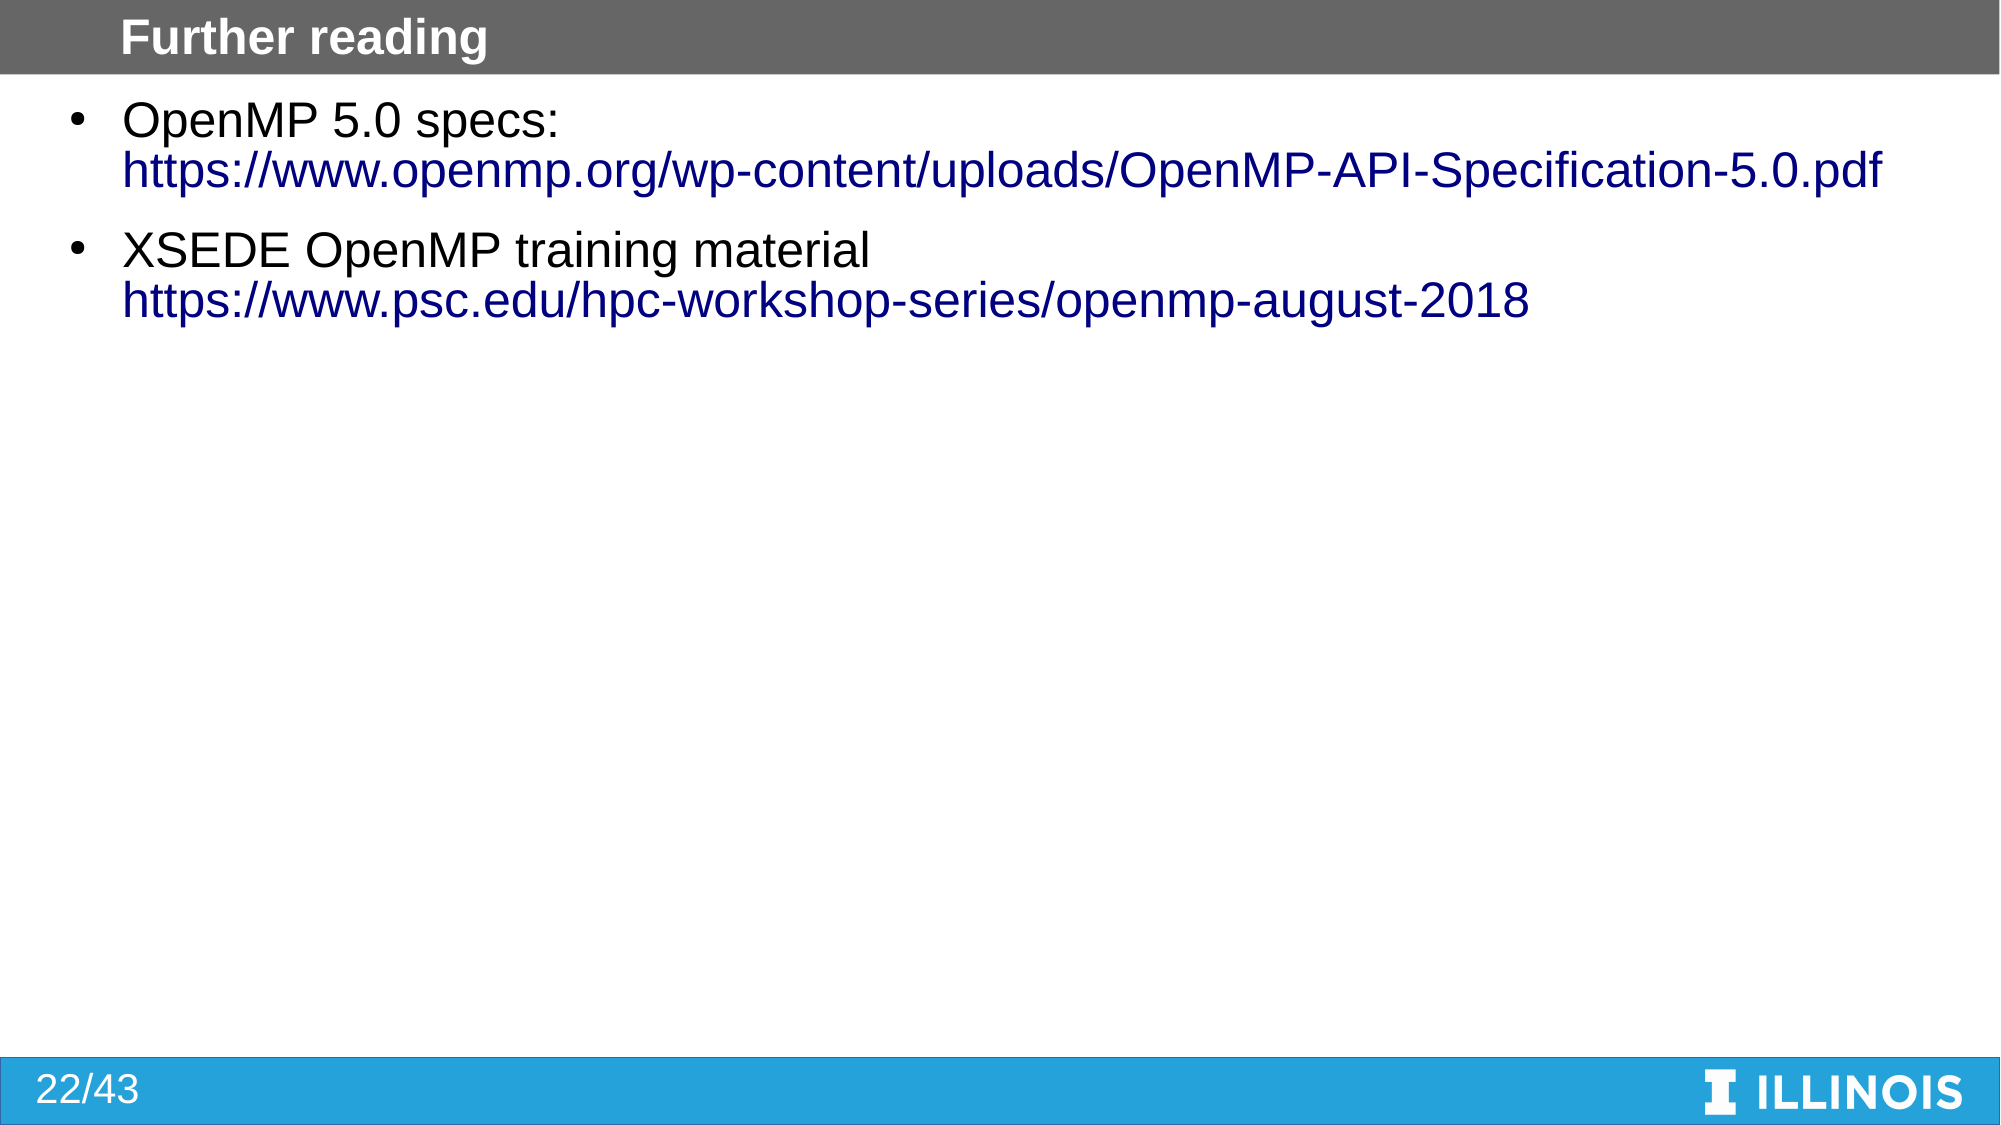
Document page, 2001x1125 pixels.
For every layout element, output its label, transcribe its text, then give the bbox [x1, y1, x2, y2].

picture [1705, 1069, 1962, 1115]
list OpenMP 5.0 specs: https://www.openmp.org/wp-content/uploads/OpenMP-API-Specification-5.0.pdf XSEDE OpenMP training material https://www.psc.edu/hpc-workshop-series/openmp-august-2018 [51, 97, 1949, 1058]
title Further reading [0, 0, 2000, 75]
